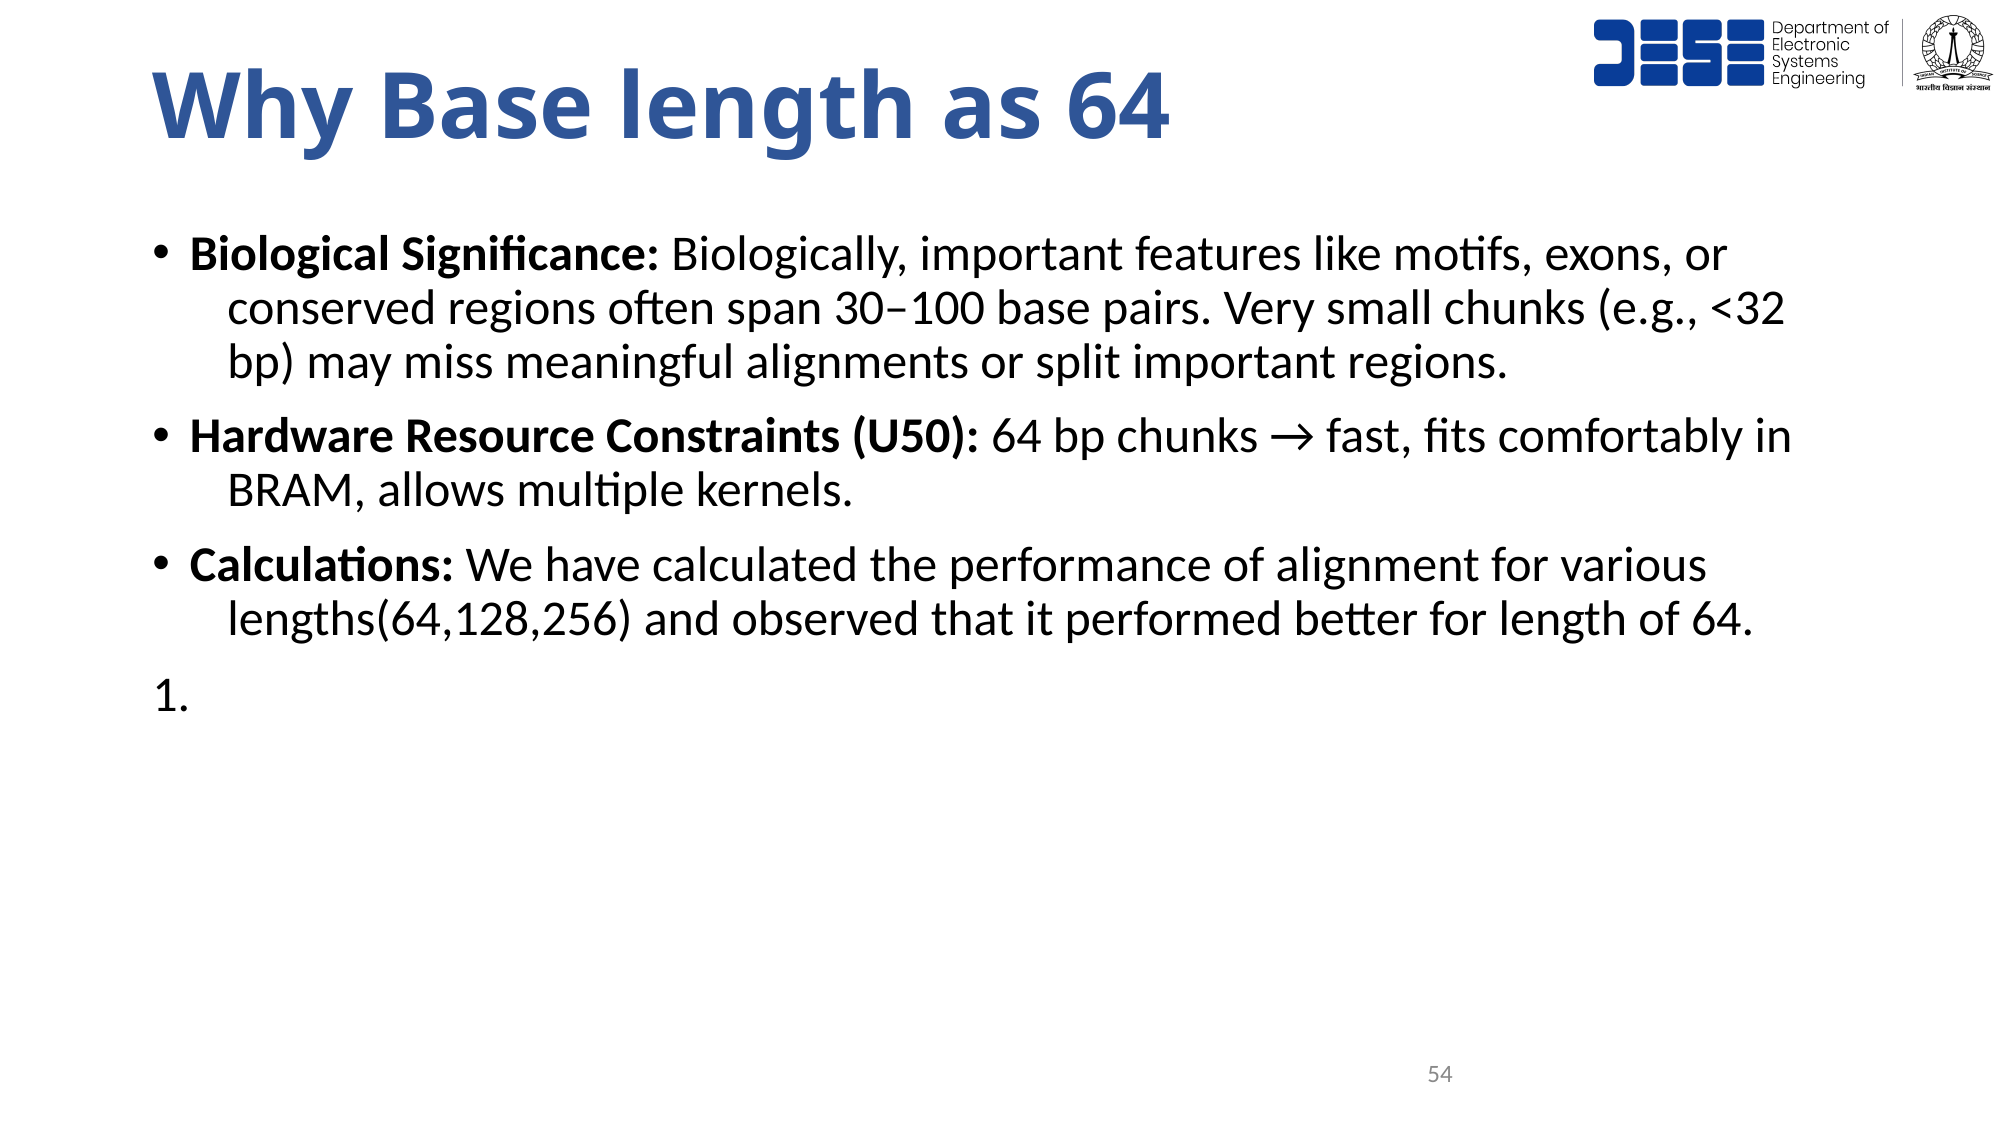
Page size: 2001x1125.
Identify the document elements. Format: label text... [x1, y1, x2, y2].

text_box [1412, 1042, 1863, 1103]
list Biological Significance: Biologically, important features like motifs, exons, or conserved regions often span 30–100 base pairs. Very small chunks (e.g., <32 bp) may miss meaningful alignments or split important regions. Hardware Resource Constraints (U50): 64 bp chunks → fast, fits comfortably in BRAM, allows multiple kernels. Calculations: We have calculated the performance of alignment for various lengths(64,128,256) and observed that it performed better for length of 64. [137, 219, 1863, 934]
title Why Base length as 64 [137, 0, 1863, 218]
